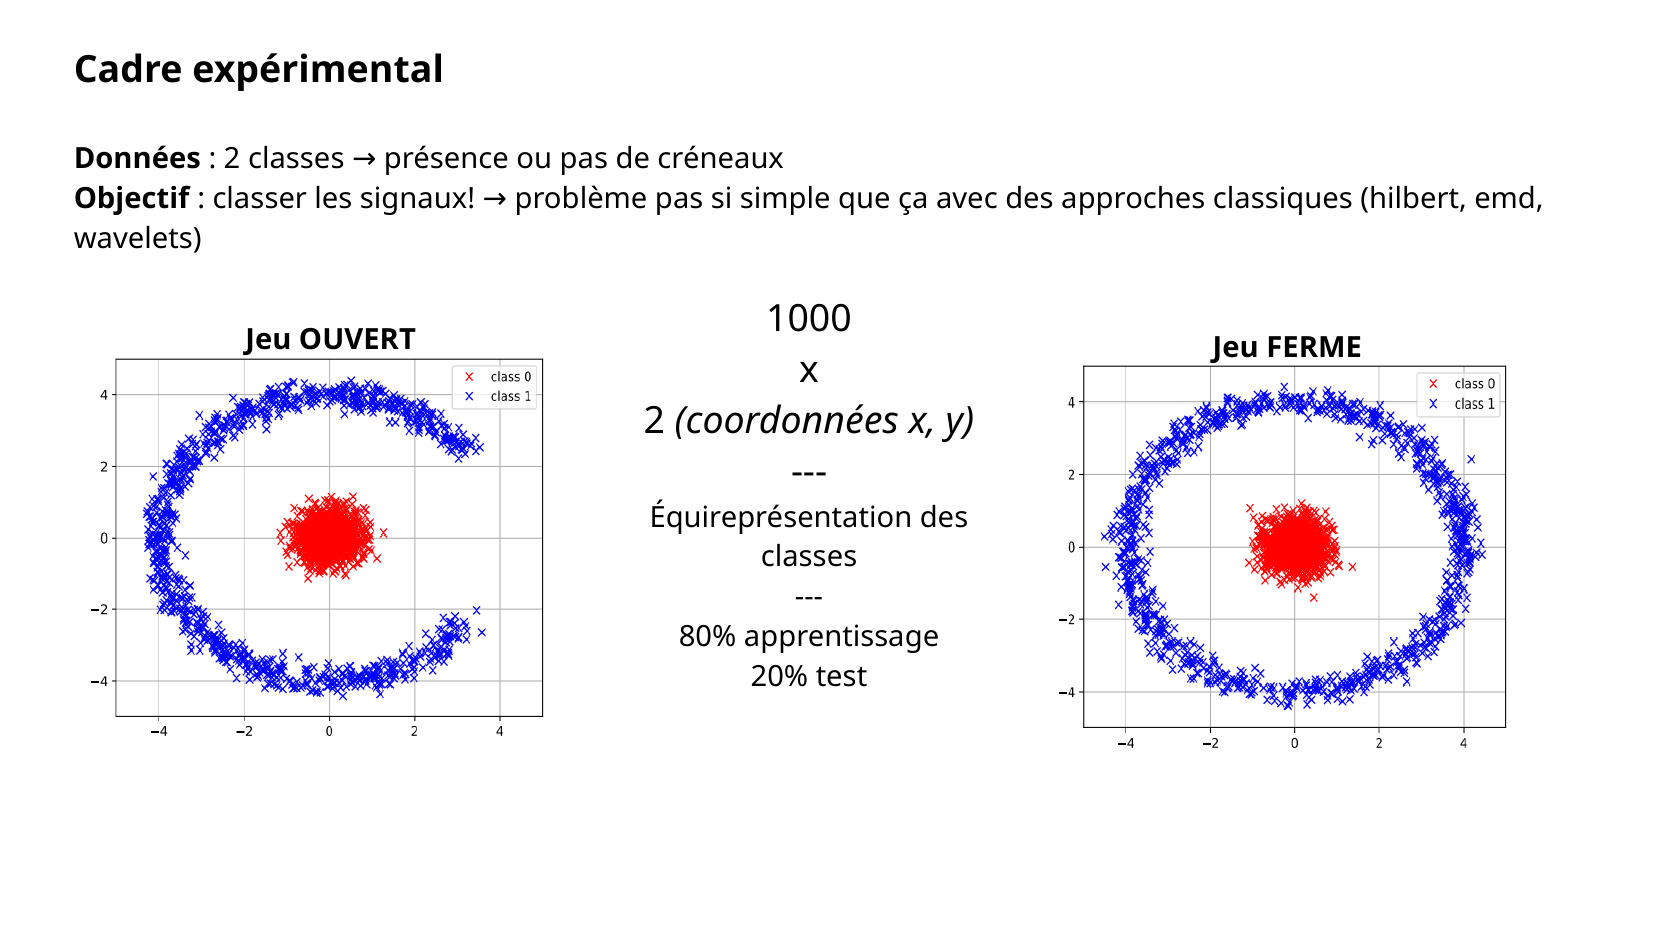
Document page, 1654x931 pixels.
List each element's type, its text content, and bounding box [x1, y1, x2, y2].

picture [1015, 310, 1560, 780]
picture [47, 304, 597, 768]
text_box Jeu OUVERT [129, 310, 532, 359]
text_box 1000 x 2 (coordonnées x, y) --- Équireprésentation des classes --- 80% apprentissage 20% test [625, 284, 993, 674]
text_box Cadre expérimental [59, 35, 1536, 93]
text_box Données : 2 classes → présence ou pas de créneaux Objectif : classer les signaux! → problème pas si simple que ça avec des approches classiques (hilbert, emd, wavelets) [59, 129, 1642, 244]
text_box Jeu FERME [1086, 318, 1489, 367]
